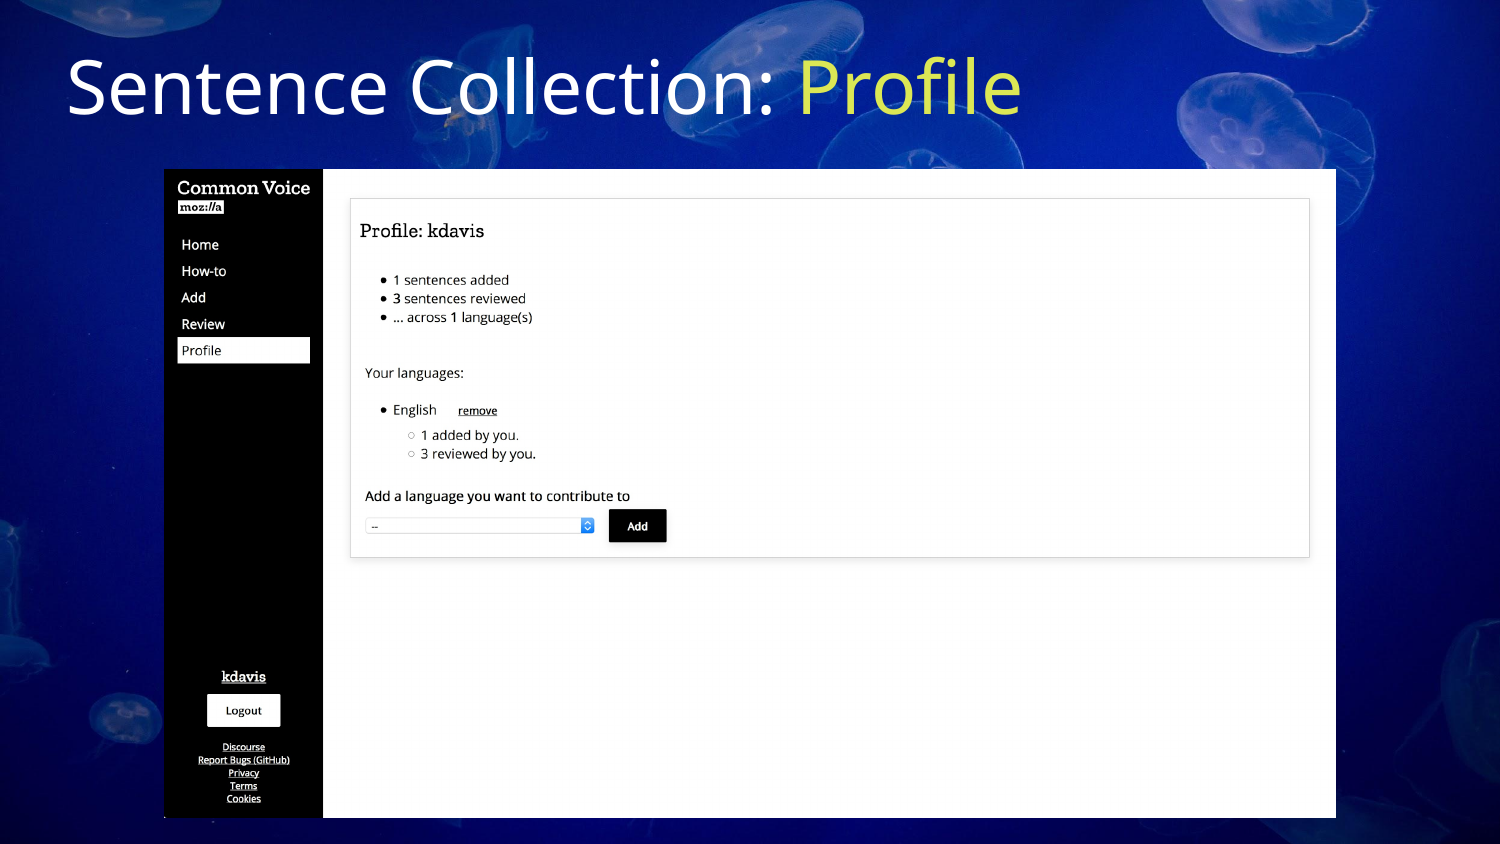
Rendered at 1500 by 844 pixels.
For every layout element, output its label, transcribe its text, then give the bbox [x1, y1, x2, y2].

title Sentence Collection: Profile [51, 33, 1492, 145]
picture [0, 0, 1500, 844]
